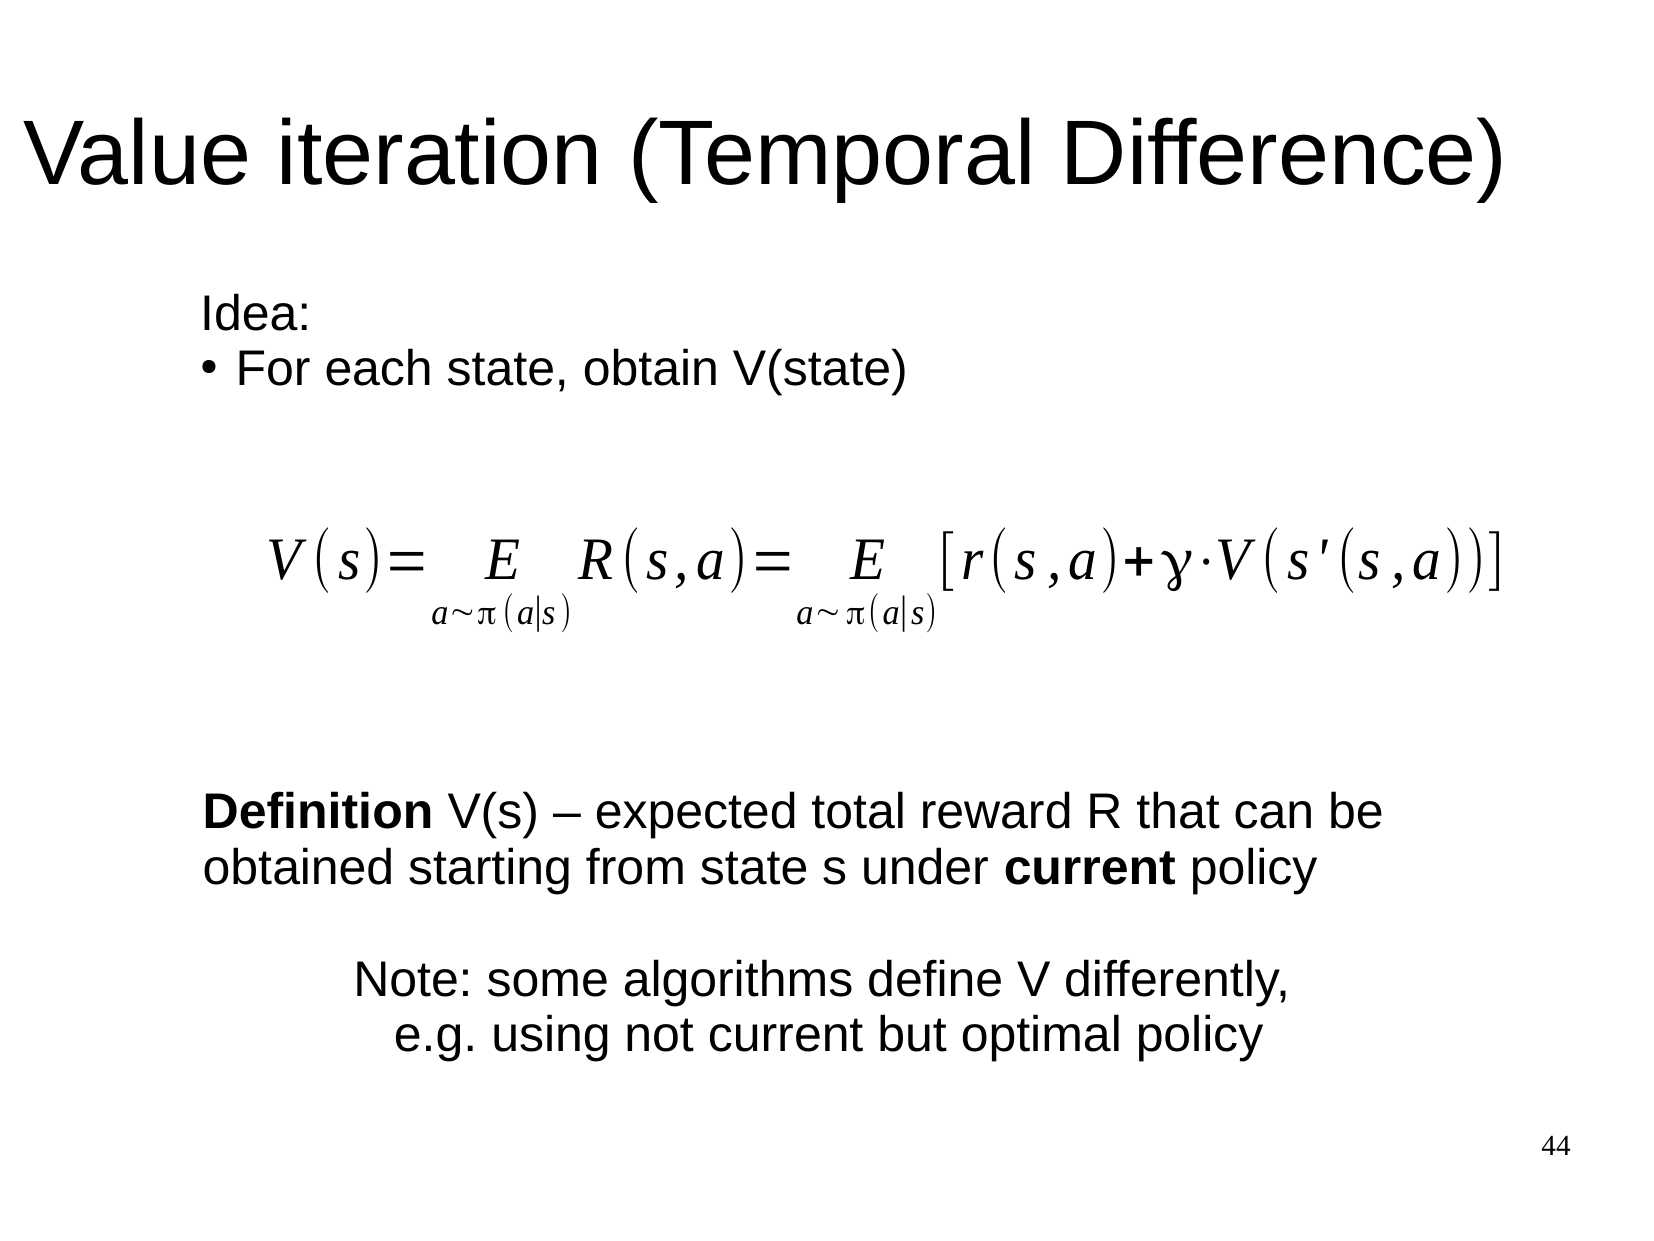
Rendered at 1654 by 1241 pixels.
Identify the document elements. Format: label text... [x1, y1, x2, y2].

title Value iteration (Temporal Difference) [23, 49, 1512, 257]
text_box Definition V(s) – expected total reward R that can be obtained starting from state s under current policy Note: some algorithms define V differently, e.g. using not current but optimal policy [117, 776, 1471, 1073]
chart [252, 523, 1516, 636]
text_box Idea: For each state, obtain V(state) [150, 277, 1231, 571]
